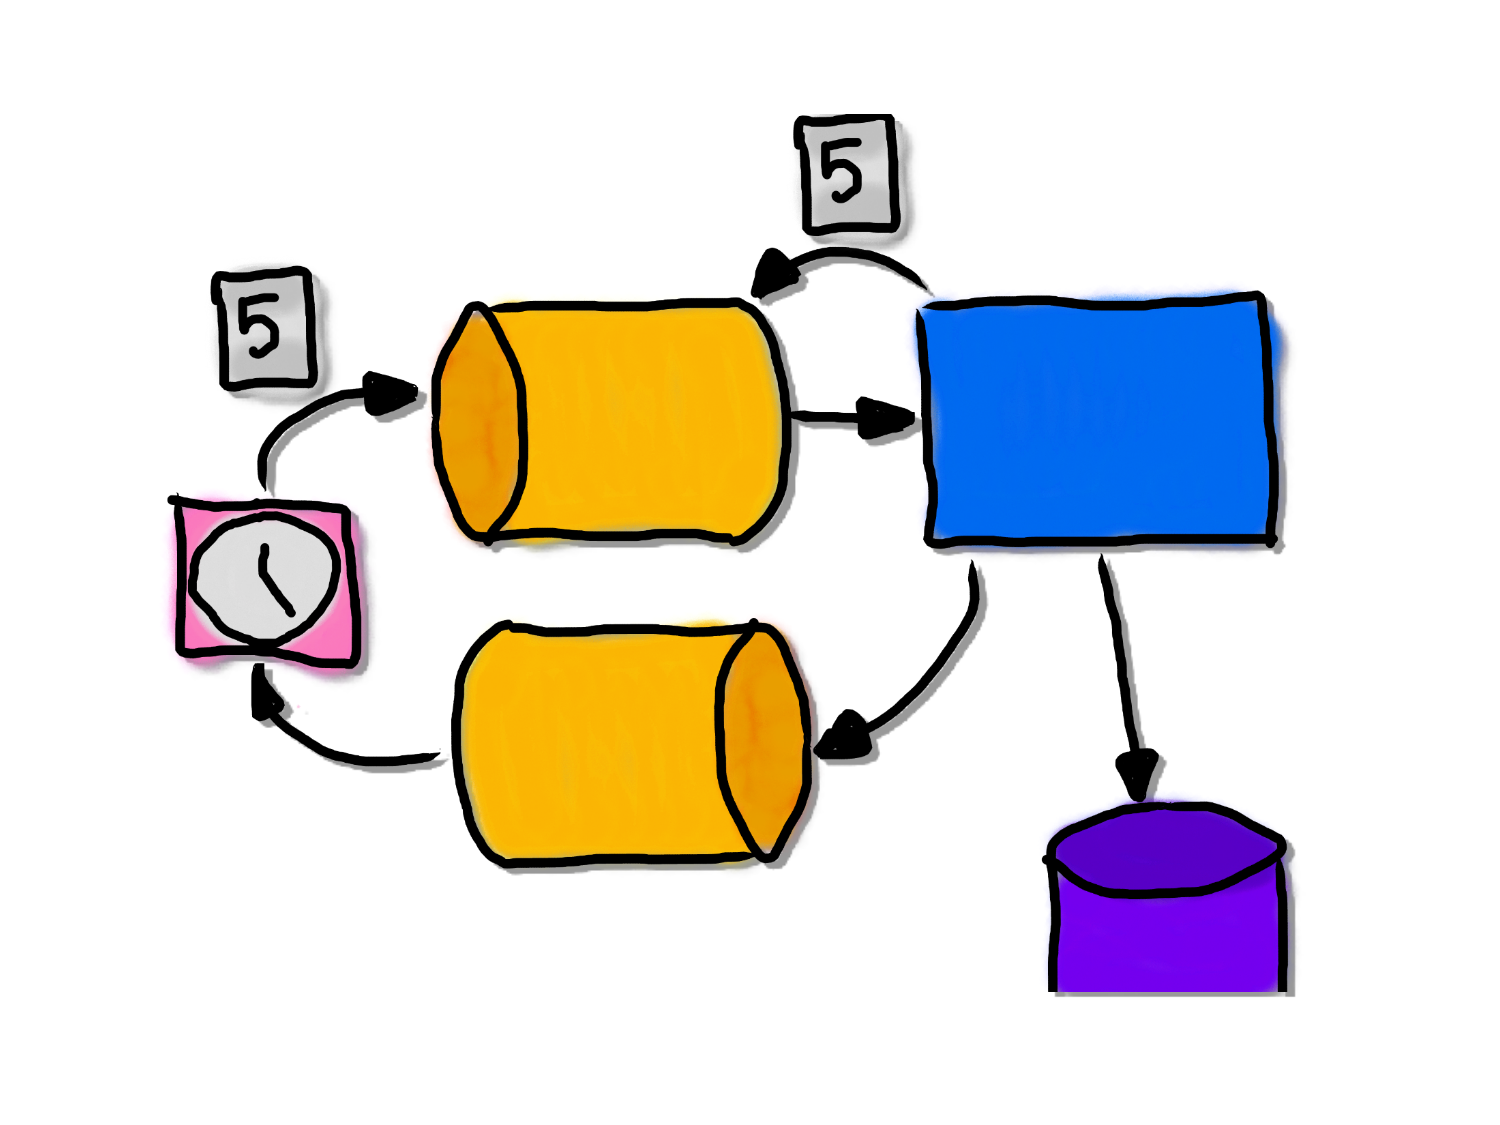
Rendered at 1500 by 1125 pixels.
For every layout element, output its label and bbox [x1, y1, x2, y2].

picture [158, 114, 1500, 992]
